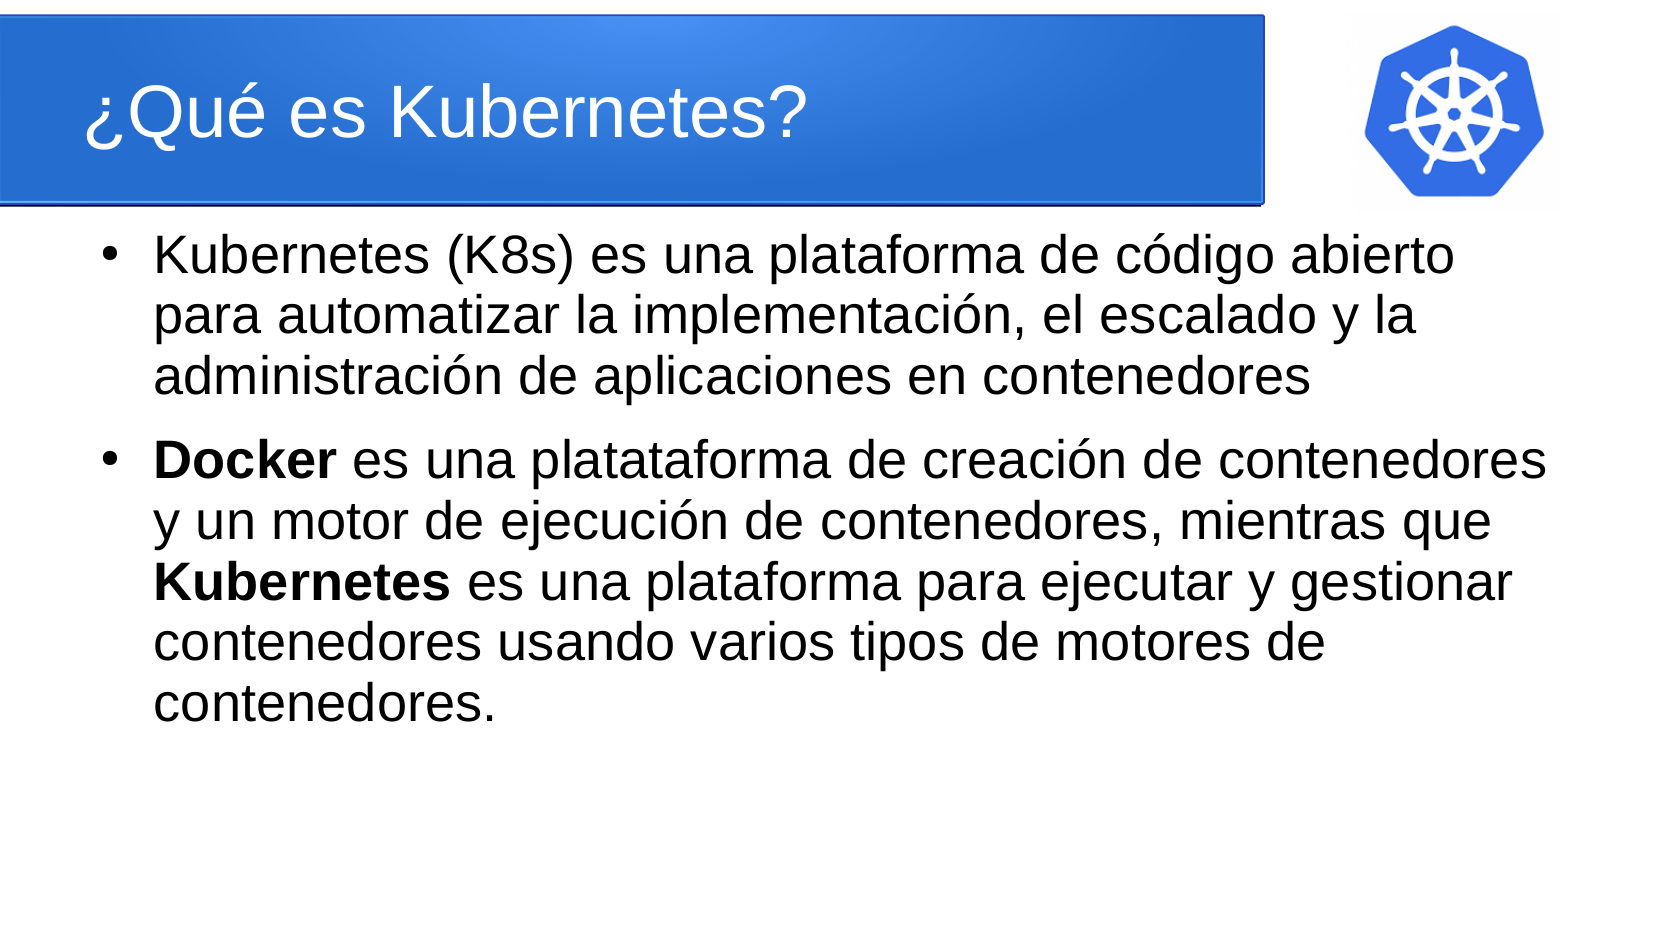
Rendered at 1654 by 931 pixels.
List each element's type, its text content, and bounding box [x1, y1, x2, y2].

picture [1346, 11, 1559, 213]
list Kubernetes (K8s) es una plataforma de código abierto para automatizar la implementación, el escalado y la administración de aplicaciones en contenedores Docker es una platataforma de creación de contenedores y un motor de ejecución de contenedores, mientras que Kubernetes es una plataforma para ejecutar y gestionar contenedores usando varios tipos de motores de contenedores. [82, 224, 1571, 764]
title ¿Qué es Kubernetes? [82, 35, 1235, 189]
